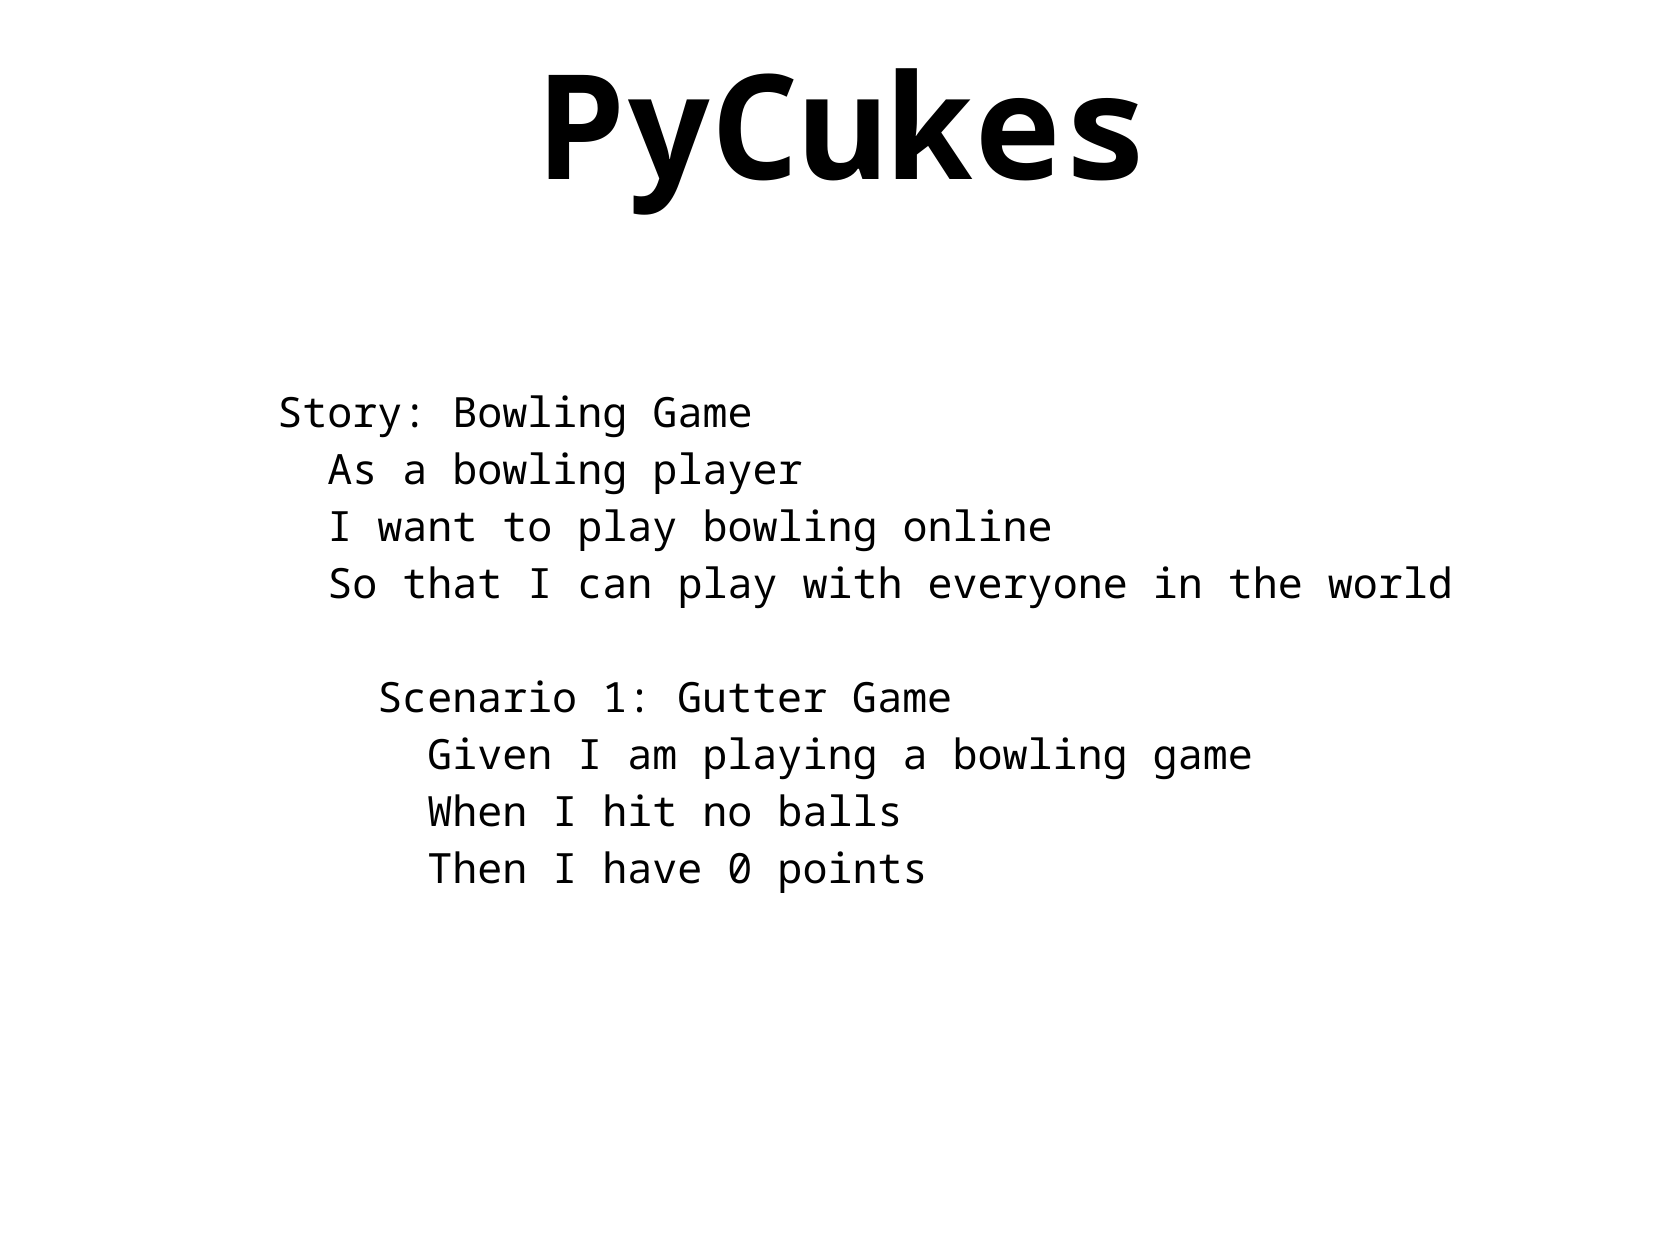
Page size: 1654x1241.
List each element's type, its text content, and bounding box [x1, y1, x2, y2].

text_box PyCukes [300, 16, 1388, 204]
text_box Story: Bowling Game As a bowling player I want to play bowling online So that I can play with everyone in the world Scenario 1: Gutter Game Given I am playing a bowling game When I hit no balls Then I have 0 points [262, 375, 1576, 876]
